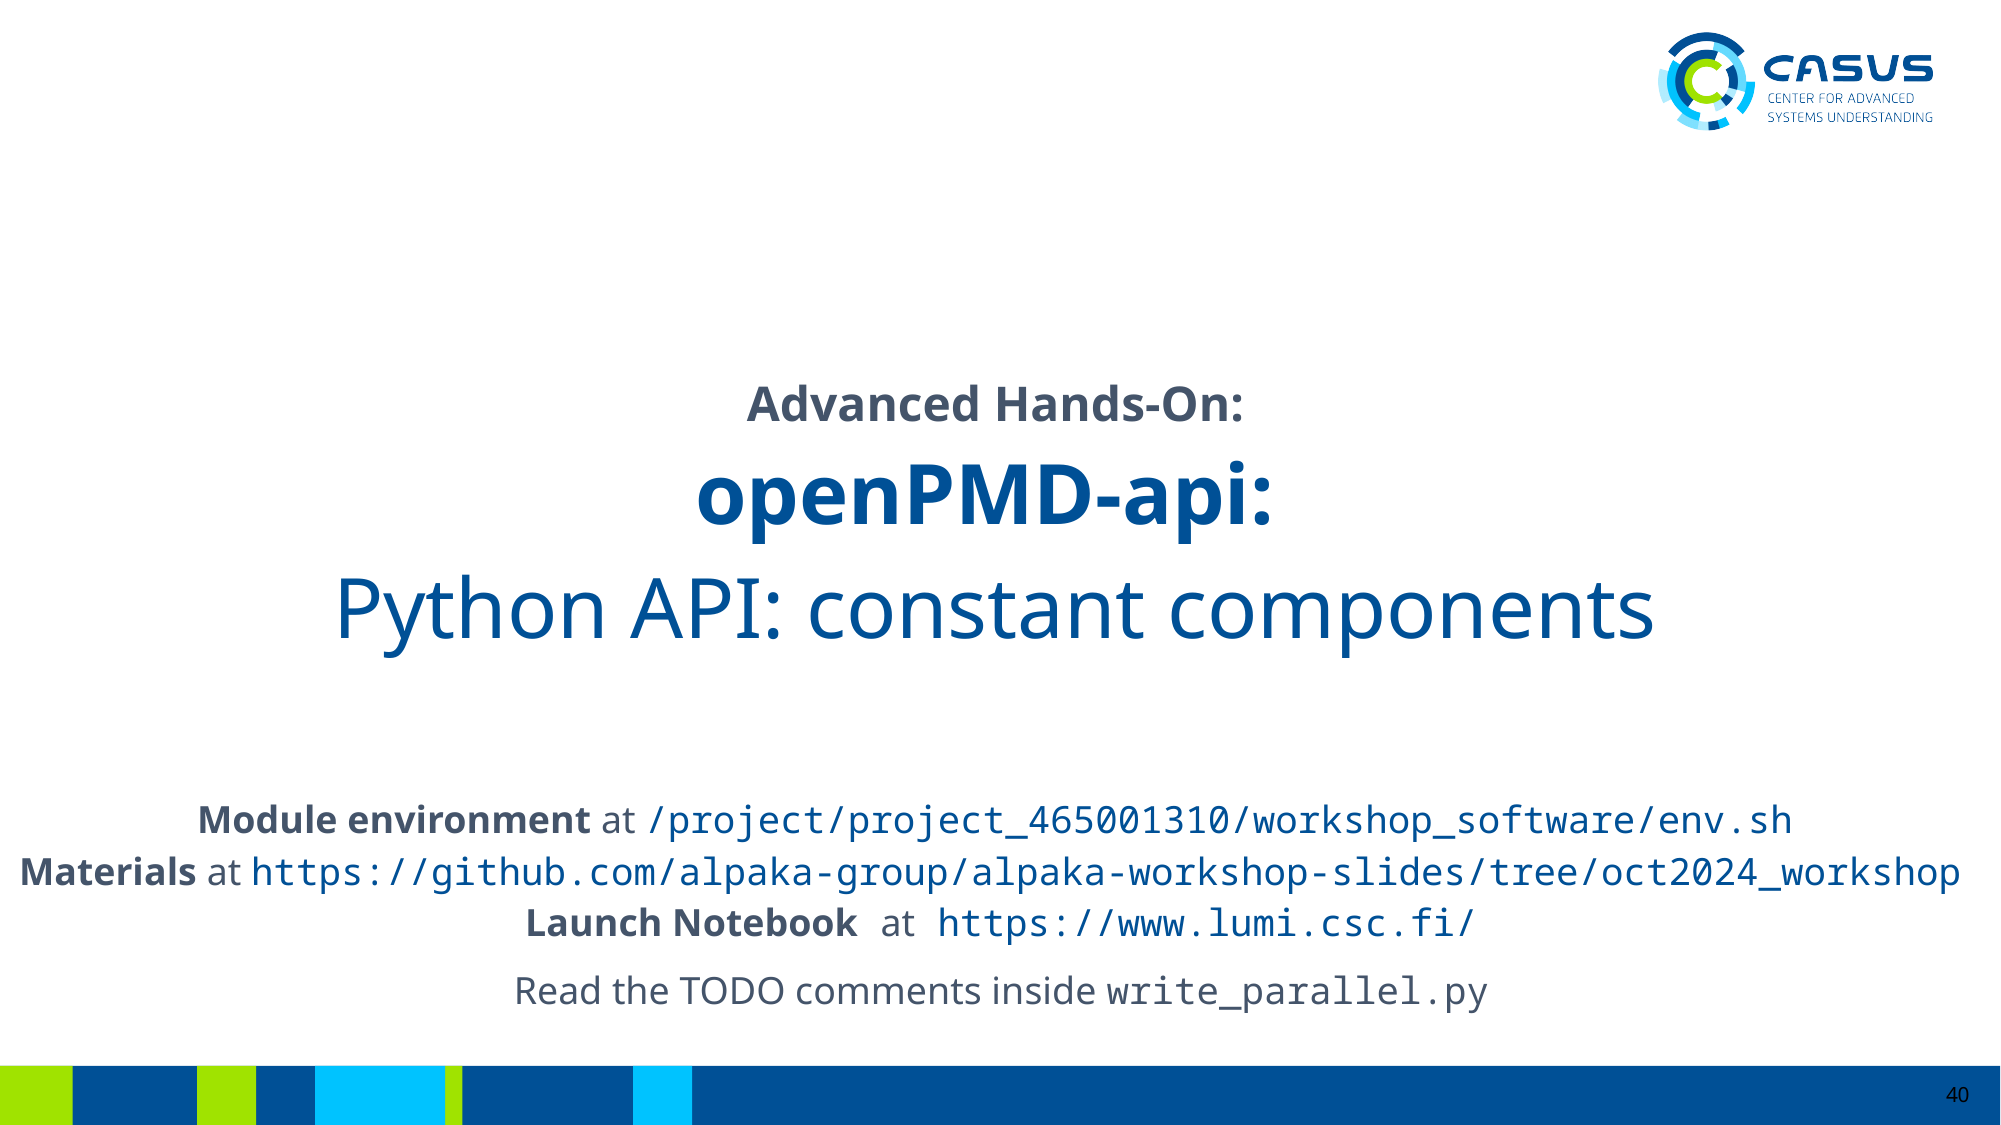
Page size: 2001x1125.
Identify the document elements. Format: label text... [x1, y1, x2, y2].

picture [1658, 32, 1933, 131]
title Advanced Hands-On: openPMD-api: Python API: constant components [219, 370, 1773, 663]
text_box Module environment at /project/project_465001310/workshop_software/env.sh Materials at https://github.com/alpaka-group/alpaka-workshop-slides/tree/oct2024_workshop Launch Notebook at https://www.lumi.csc.fi/ Read the TODO comments inside write_parallel.py [4, 794, 1999, 1067]
